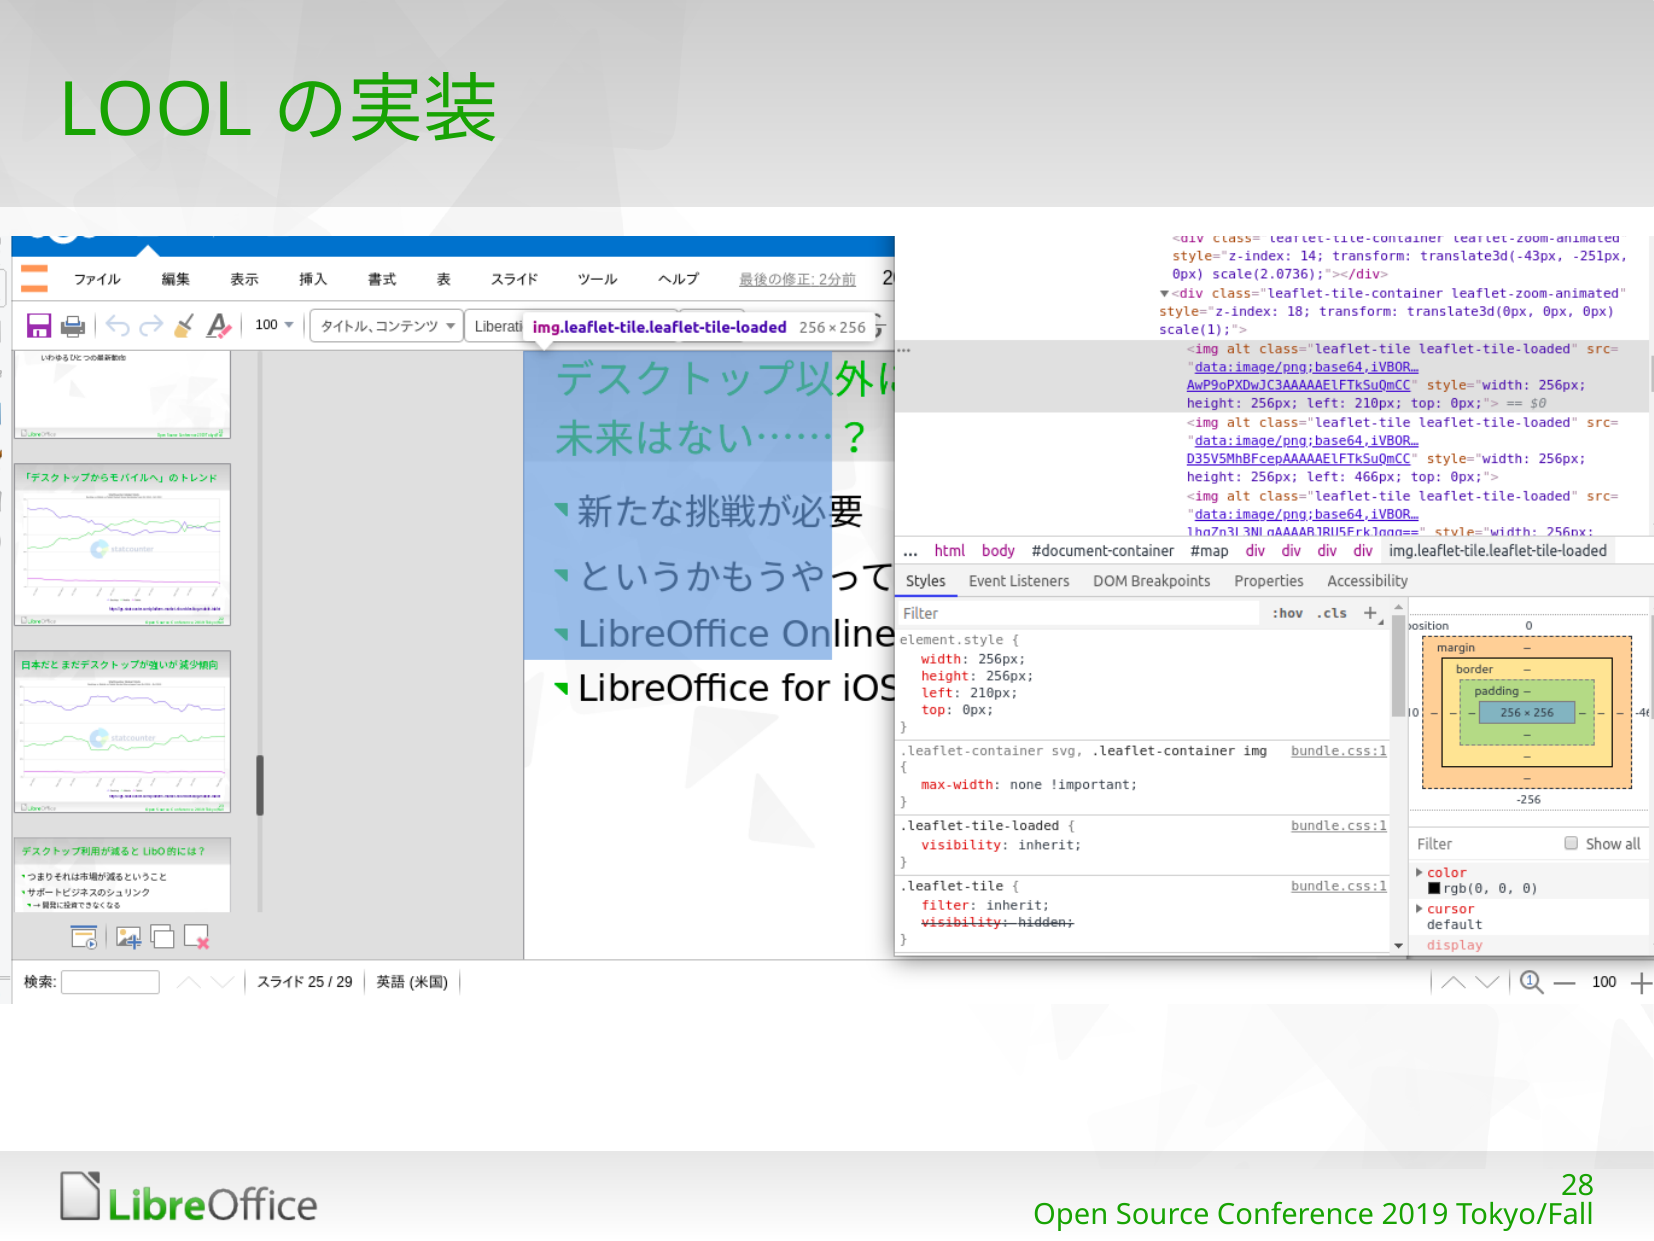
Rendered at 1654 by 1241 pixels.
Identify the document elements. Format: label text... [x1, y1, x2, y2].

picture [0, 0, 1654, 1169]
title LOOLの実装 [59, 29, 1595, 178]
picture [41, 1152, 337, 1240]
